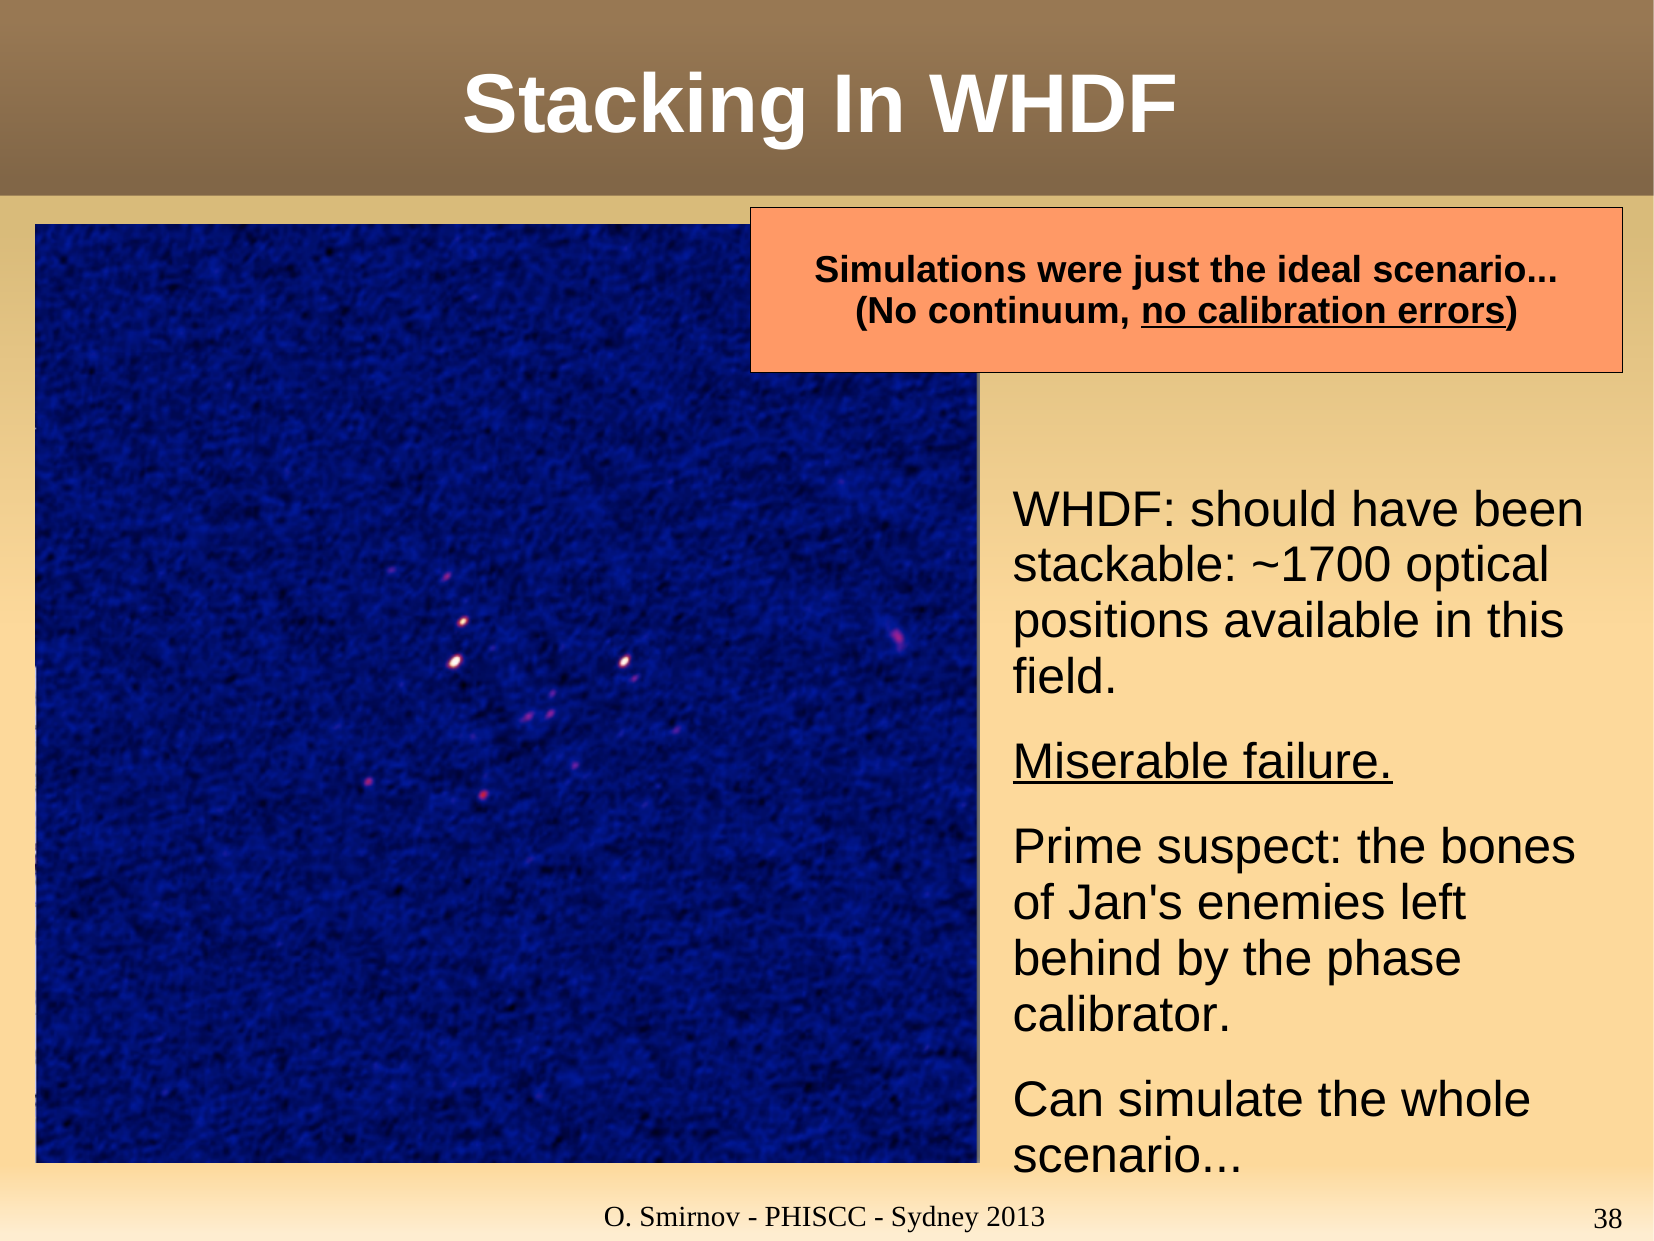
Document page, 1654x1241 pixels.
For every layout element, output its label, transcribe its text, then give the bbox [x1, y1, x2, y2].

title Stacking In WHDF [76, 0, 1565, 208]
list WHDF: should have been stackable: ~1700 optical positions available in this field. Miserable failure. Prime suspect: the bones of Jan's enemies left behind by the phase calibrator. Can simulate the whole scenario... [1012, 373, 1601, 1183]
text_box Simulations were just the ideal scenario... (No continuum, no calibration errors) [750, 207, 1623, 373]
picture [0, 0, 1654, 1241]
